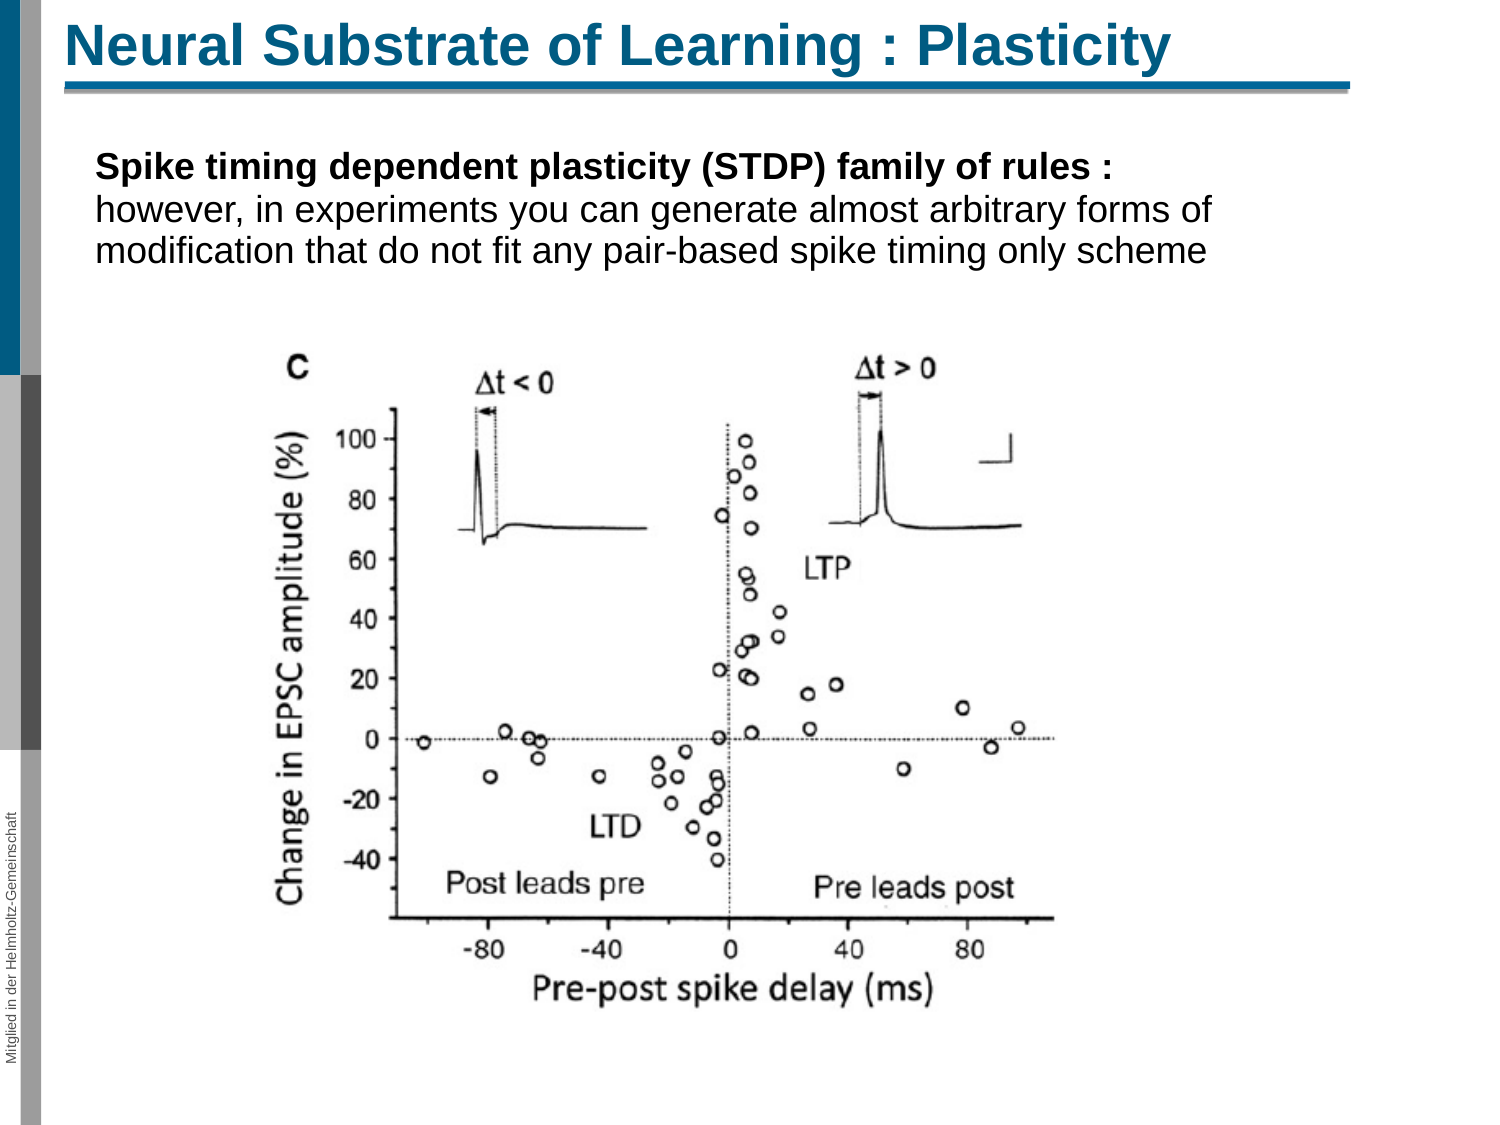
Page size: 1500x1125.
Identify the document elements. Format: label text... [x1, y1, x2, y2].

picture [248, 333, 1066, 1021]
text_box Neural Substrate of Learning : Plasticity [64, 7, 1440, 102]
text_box Spike timing dependent plasticity (STDP) family of rules : however, in experiments you can generate almost arbitrary forms of modification that do not fit any pair-based spike timing only scheme [80, 138, 1270, 280]
